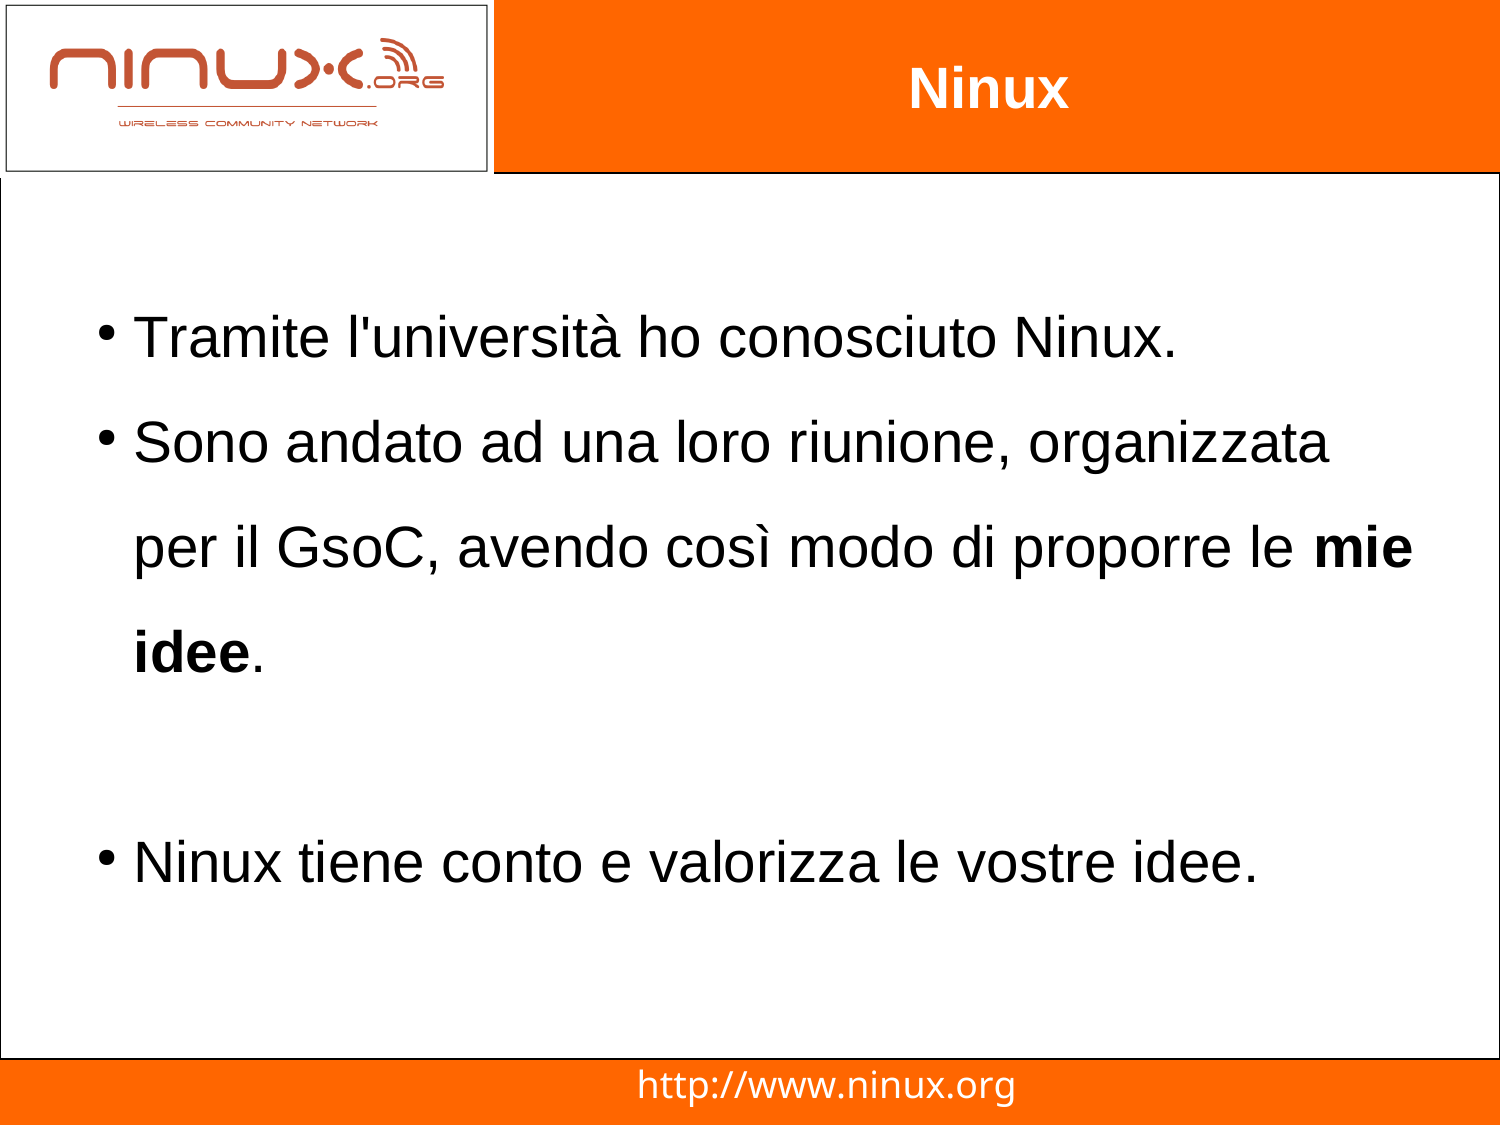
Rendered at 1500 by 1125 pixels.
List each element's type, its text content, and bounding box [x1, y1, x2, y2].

picture [0, 0, 494, 178]
text_box http://www.ninux.org [621, 1053, 1159, 1125]
title Ninux [495, 17, 1500, 160]
text_box Tramite l'università ho conosciuto Ninux. Sono andato ad una loro riunione, organizzata per il GsoC, avendo così modo di proporre le mie idee. Ninux tiene conto e valorizza le vostre idee. [59, 264, 1416, 1092]
